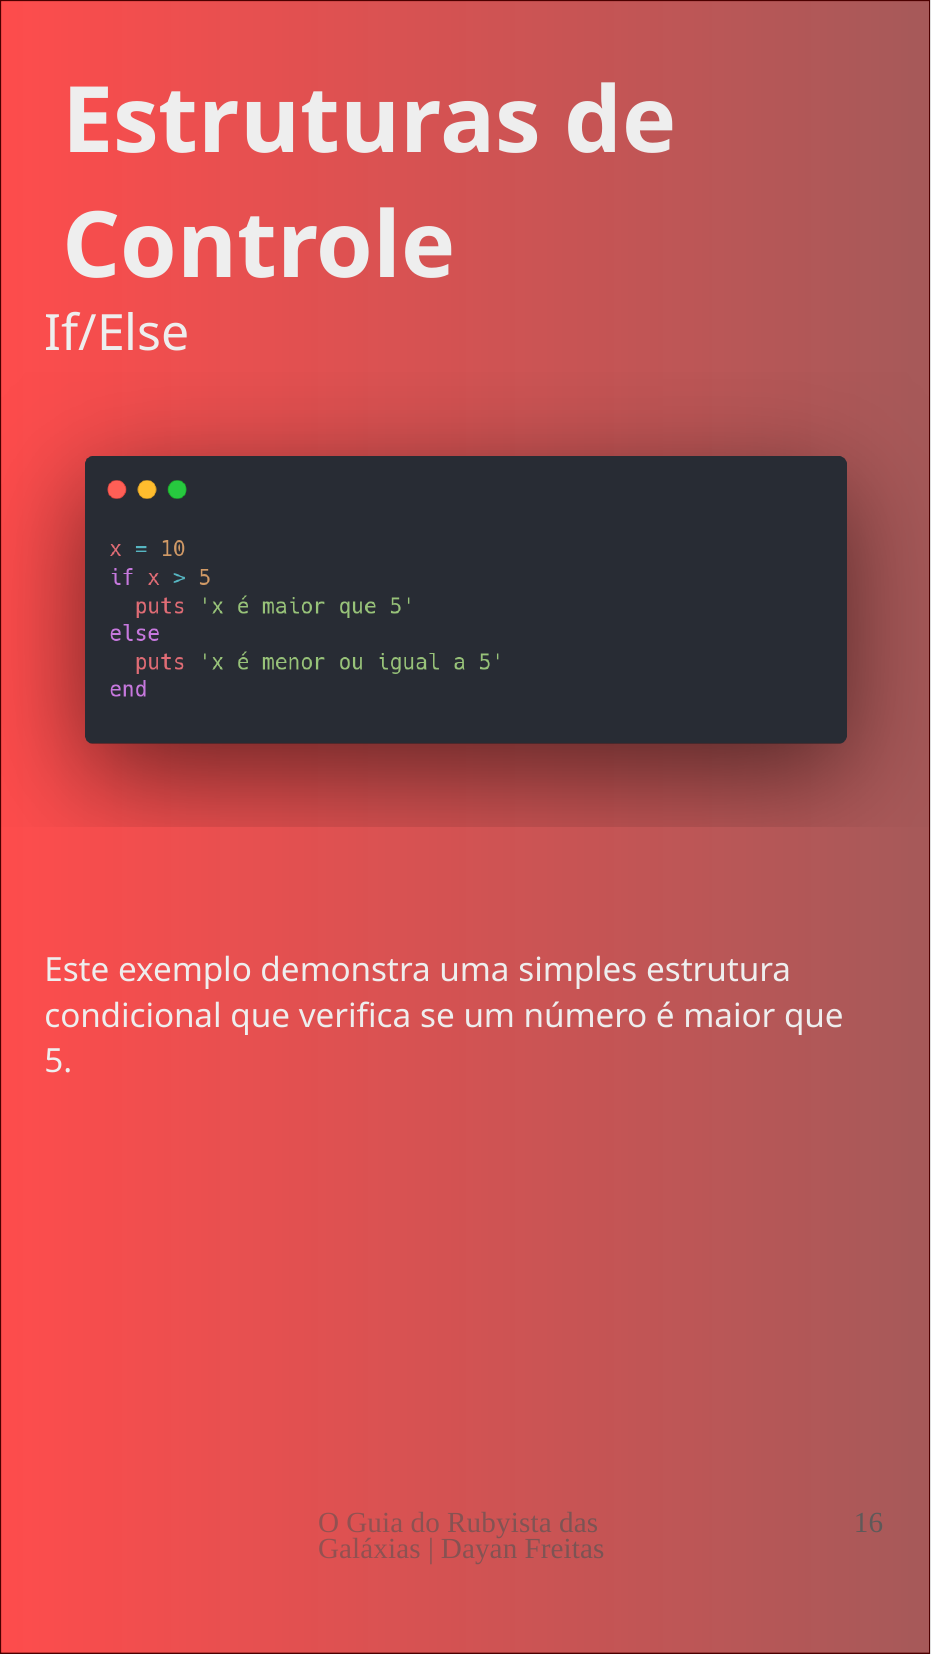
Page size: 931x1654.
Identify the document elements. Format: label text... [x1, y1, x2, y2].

text_box Este exemplo demonstra uma simples estrutura condicional que verifica se um número é maior que 5. [0, 939, 922, 1021]
text_box [65, 1021, 75, 1025]
text_box [0, 827, 931, 1654]
text_box [632, 1021, 642, 1025]
text_box If/Else [0, 289, 922, 361]
text_box Estruturas de Controle [47, 47, 886, 246]
picture [0, 372, 931, 827]
text_box [746, 1021, 756, 1025]
text_box [159, 1021, 169, 1025]
text_box [0, 0, 931, 372]
